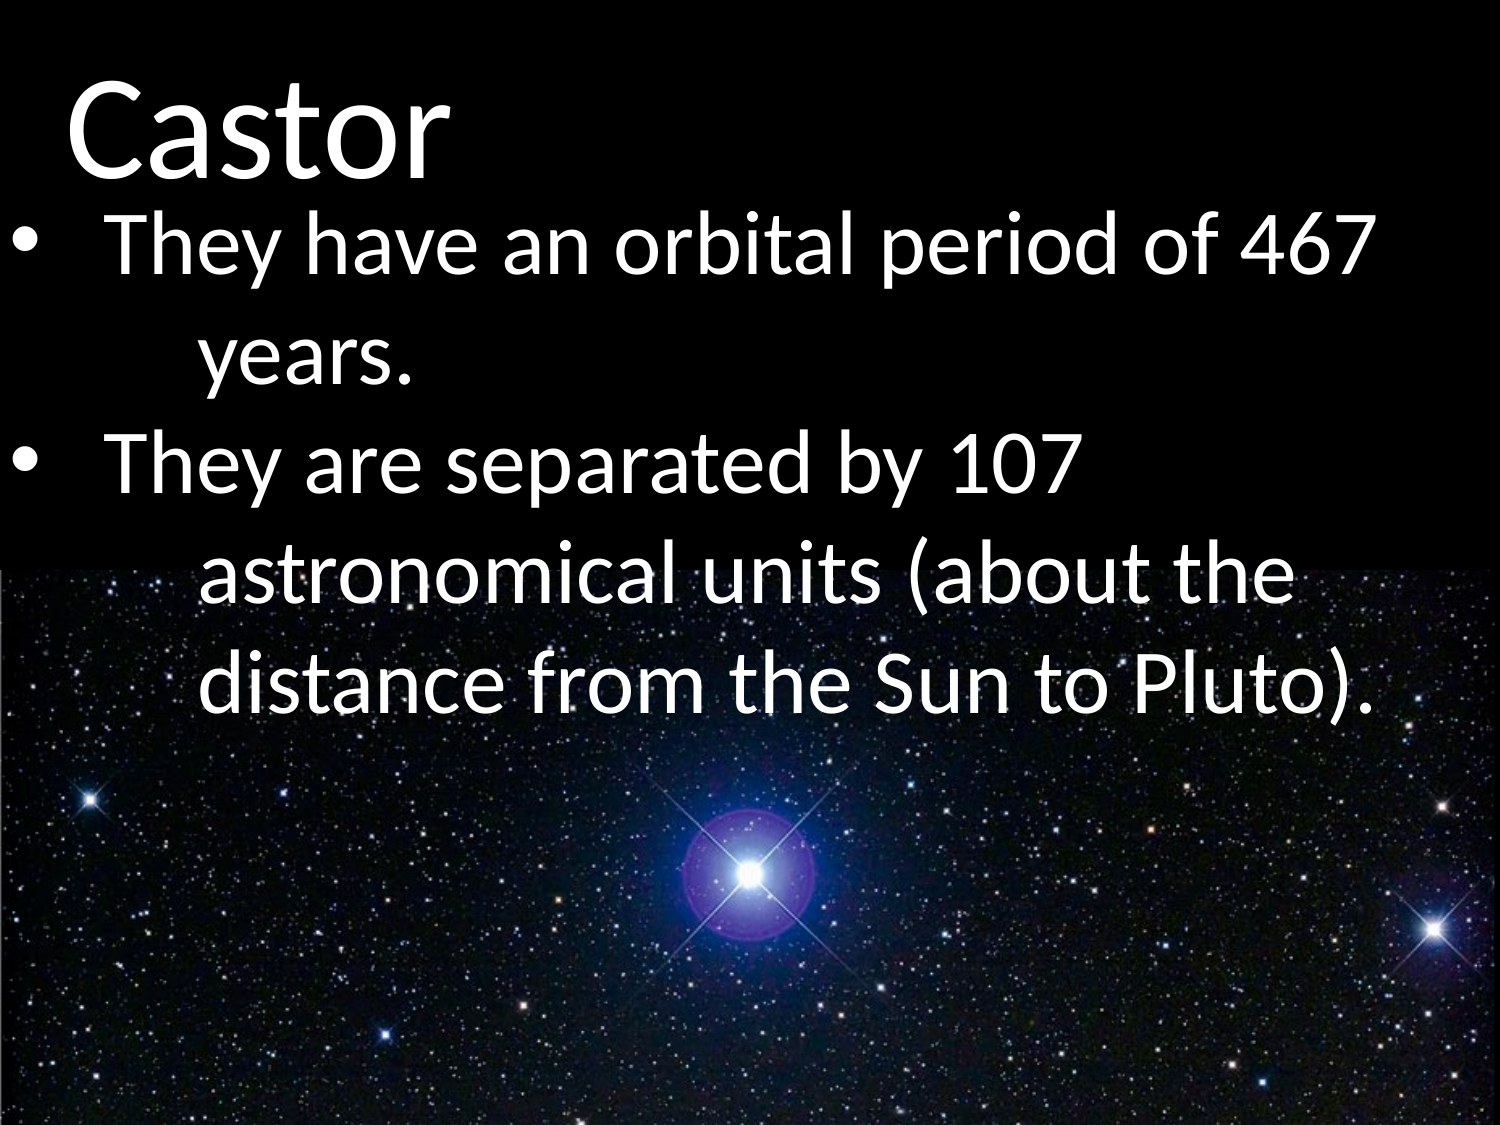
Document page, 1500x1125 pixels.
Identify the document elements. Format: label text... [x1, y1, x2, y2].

picture [0, 570, 1495, 1125]
text_box They have an orbital period of 467 years. They are separated by 107 astronomical units (about the distance from the Sun to Pluto). [0, 174, 1490, 746]
text_box Castor [50, 20, 601, 174]
